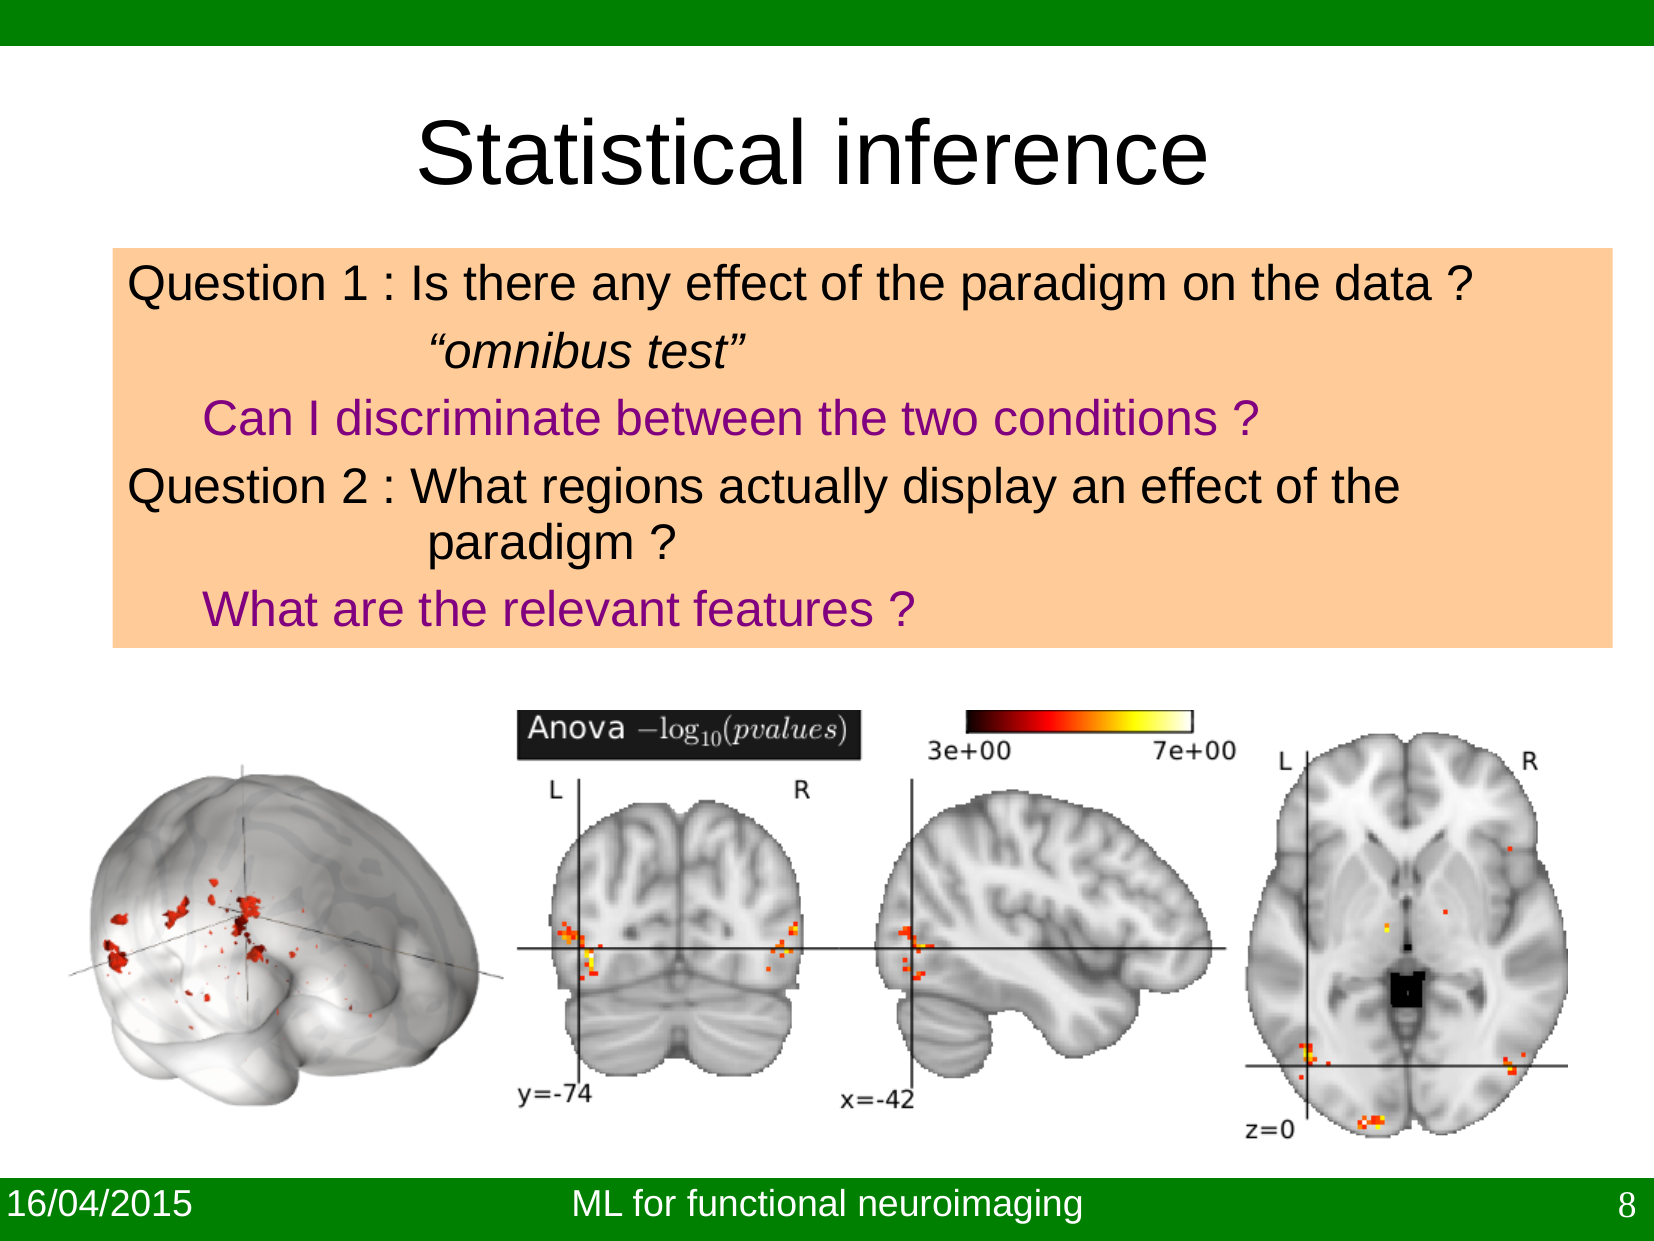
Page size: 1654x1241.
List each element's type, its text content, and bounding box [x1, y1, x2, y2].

title Statistical inference [82, 56, 1571, 250]
picture [67, 710, 1568, 1161]
text_box Question 1 : Is there any effect of the paradigm on the data ? “omnibus test” Can I discriminate between the two conditions ? Question 2 : What regions actually display an effect of the paradigm ? What are the relevant features ? [112, 248, 1613, 648]
